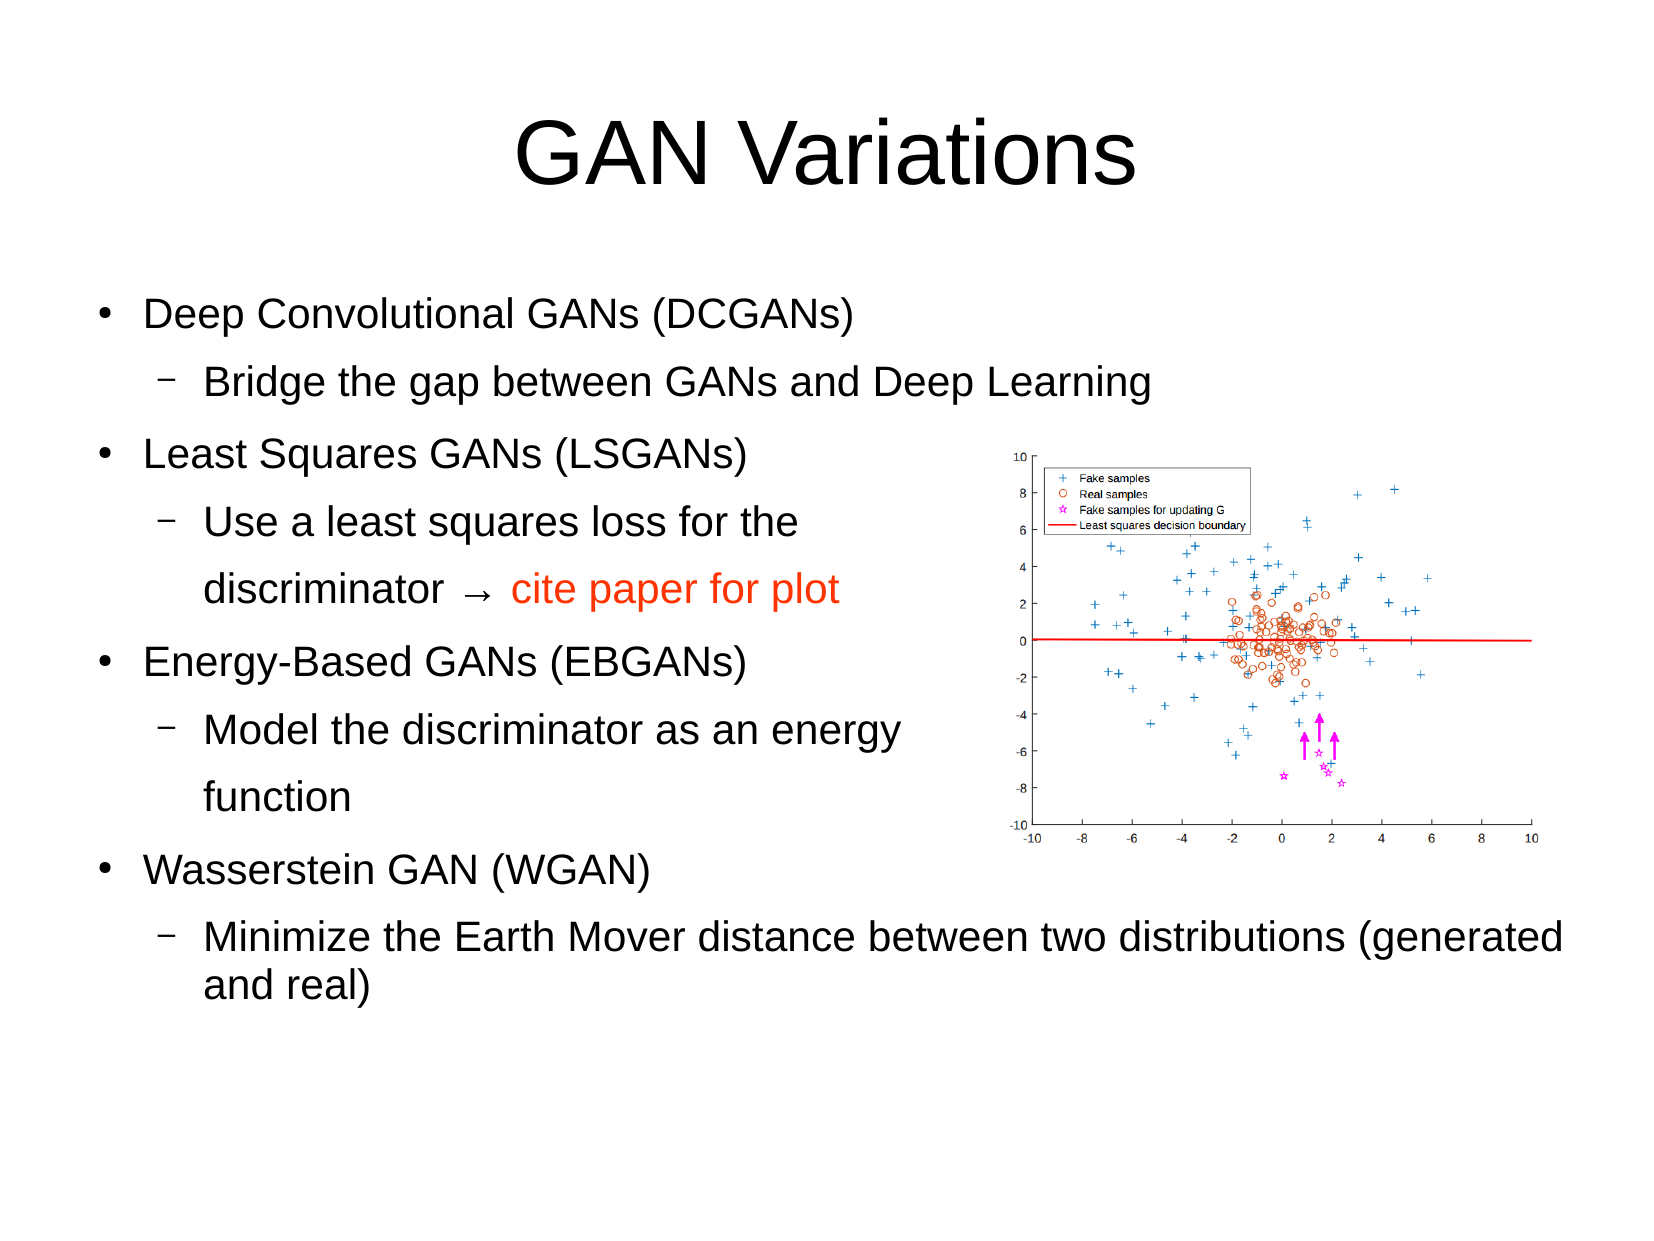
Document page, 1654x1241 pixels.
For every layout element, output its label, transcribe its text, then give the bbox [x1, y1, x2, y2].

title GAN Variations [82, 49, 1571, 257]
picture [990, 434, 1561, 853]
list Deep Convolutional GANs (DCGANs) Bridge the gap between GANs and Deep Learning Least Squares GANs (LSGANs) Use a least squares loss for the discriminator → cite paper for plot Energy-Based GANs (EBGANs) Model the discriminator as an energy function Wasserstein GAN (WGAN) Minimize the Earth Mover distance between two distributions (generated and real) [82, 290, 1571, 1010]
